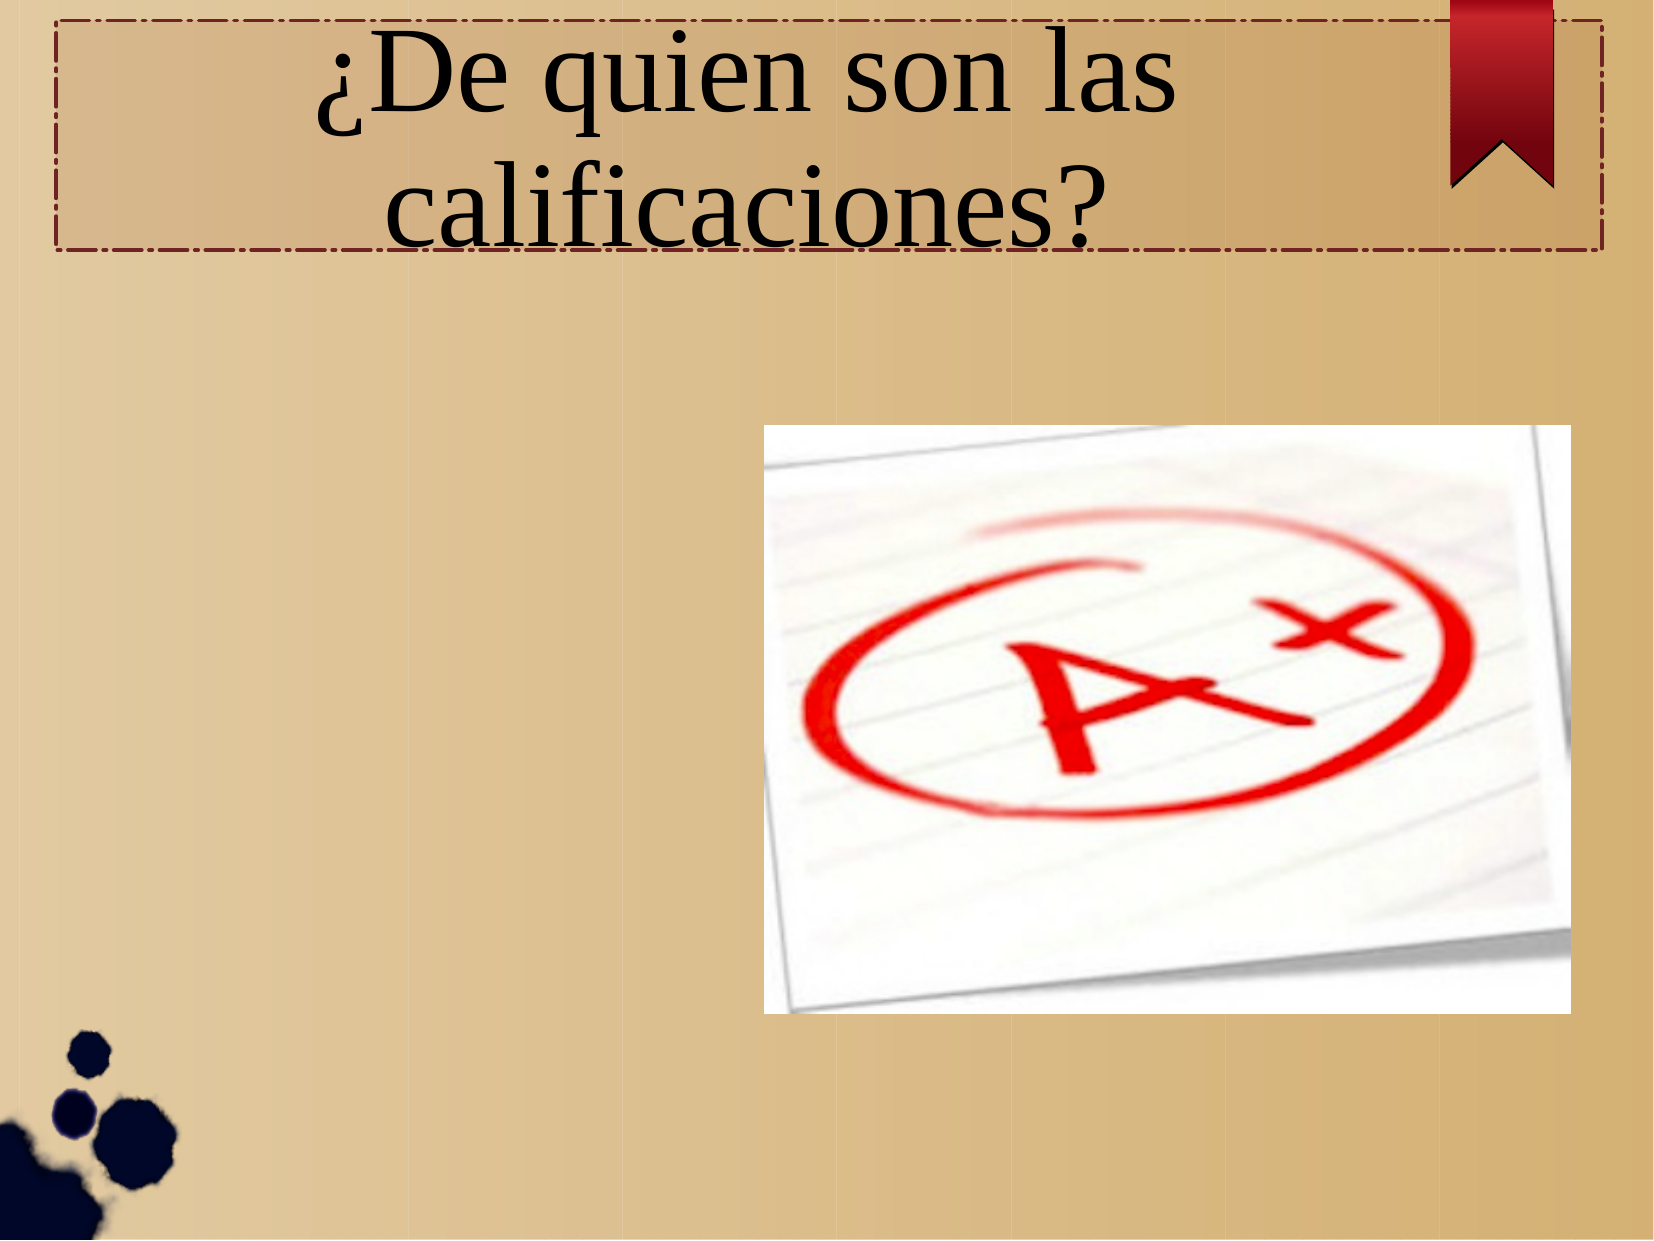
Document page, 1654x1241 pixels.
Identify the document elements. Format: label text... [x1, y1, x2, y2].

title ¿De quien son las calificaciones? [82, 2, 1412, 274]
picture [764, 425, 1571, 1014]
